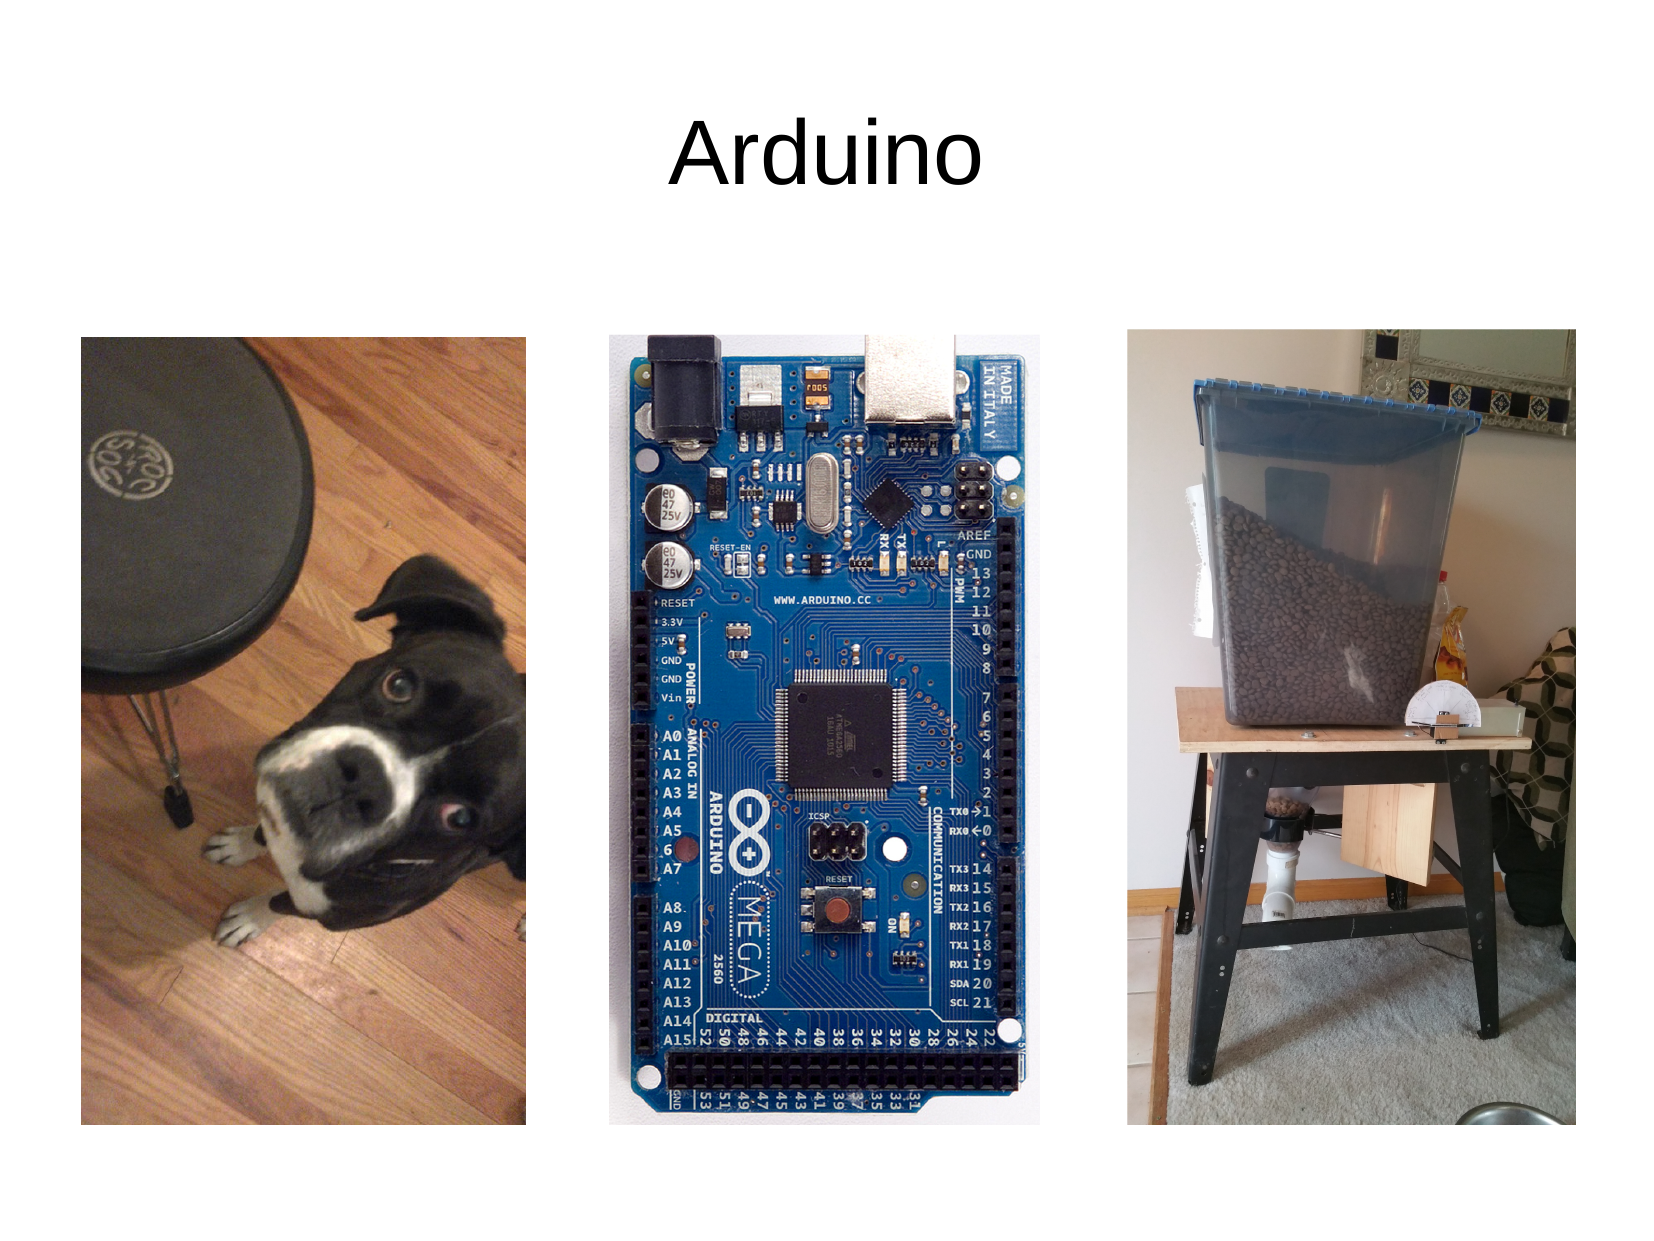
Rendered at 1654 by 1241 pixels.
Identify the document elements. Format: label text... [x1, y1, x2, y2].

picture [81, 337, 526, 1125]
title Arduino [82, 49, 1571, 257]
picture [1127, 329, 1576, 1125]
picture [608, 334, 1040, 1125]
